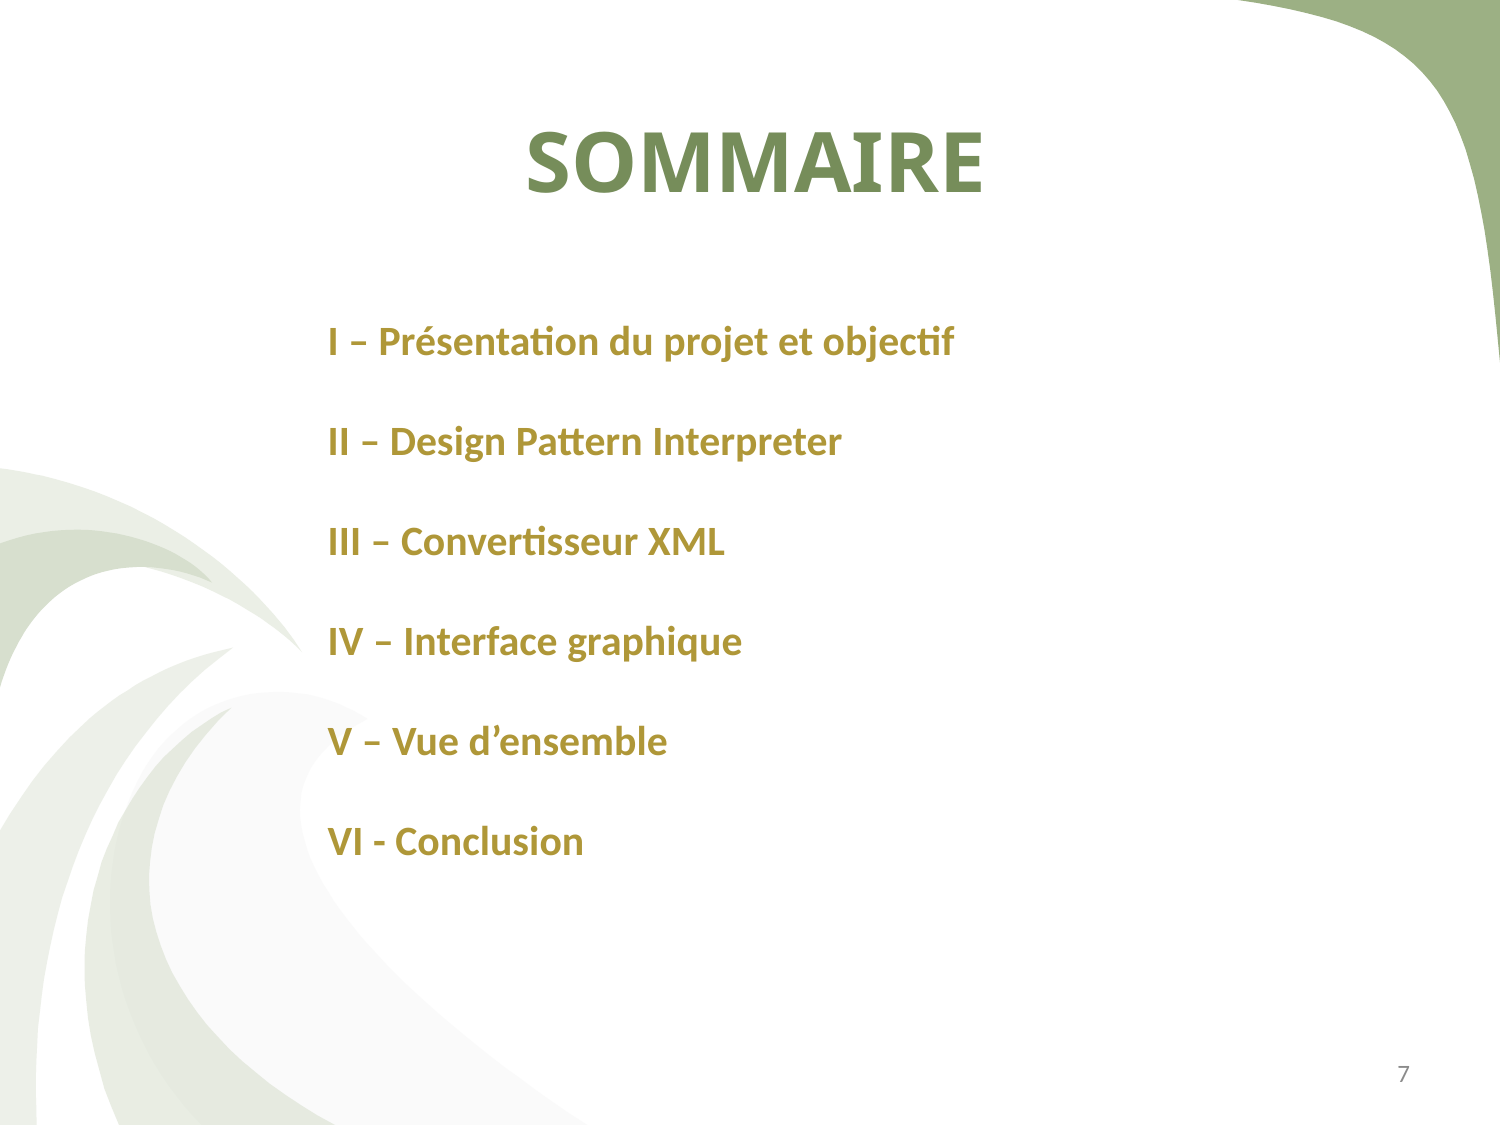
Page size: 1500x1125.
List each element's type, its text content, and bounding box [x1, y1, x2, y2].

text_box I – Présentation du projet et objectif II – Design Pattern Interpreter III – Convertisseur XML IV – Interface graphique V – Vue d’ensemble VI - Conclusion [312, 306, 1306, 872]
title sommaire [118, 101, 1394, 326]
